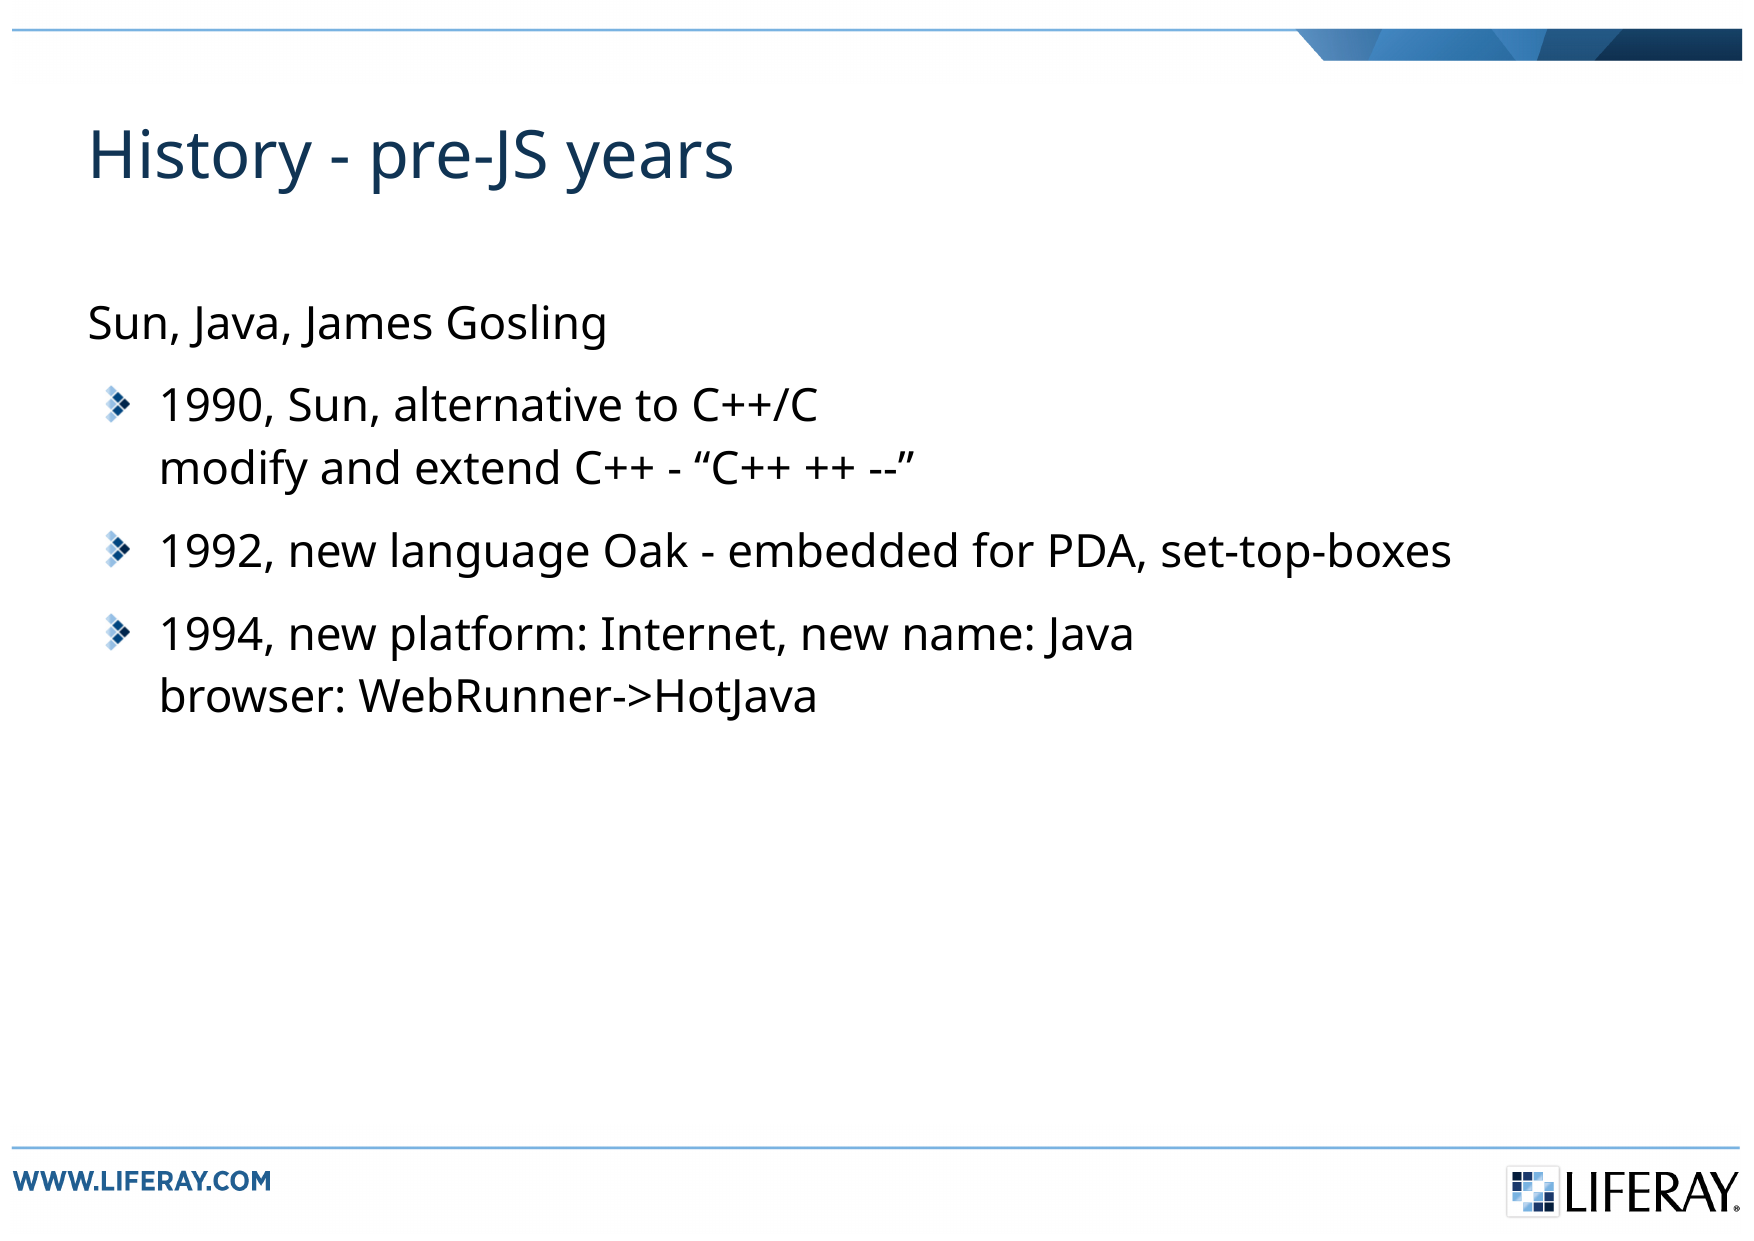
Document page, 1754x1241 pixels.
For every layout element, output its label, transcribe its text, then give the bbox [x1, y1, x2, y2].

list Sun, Java, James Gosling 1990, Sun, alternative to C++/C modify and extend C++ - “C++ ++ --” 1992, new language Oak - embedded for PDA, set-top-boxes 1994, new platform: Internet, new name: Java browser: WebRunner->HotJava [87, 290, 1667, 1109]
title History - pre-JS years [87, 49, 1667, 257]
picture [10, 1124, 1741, 1234]
picture [12, 0, 1743, 84]
